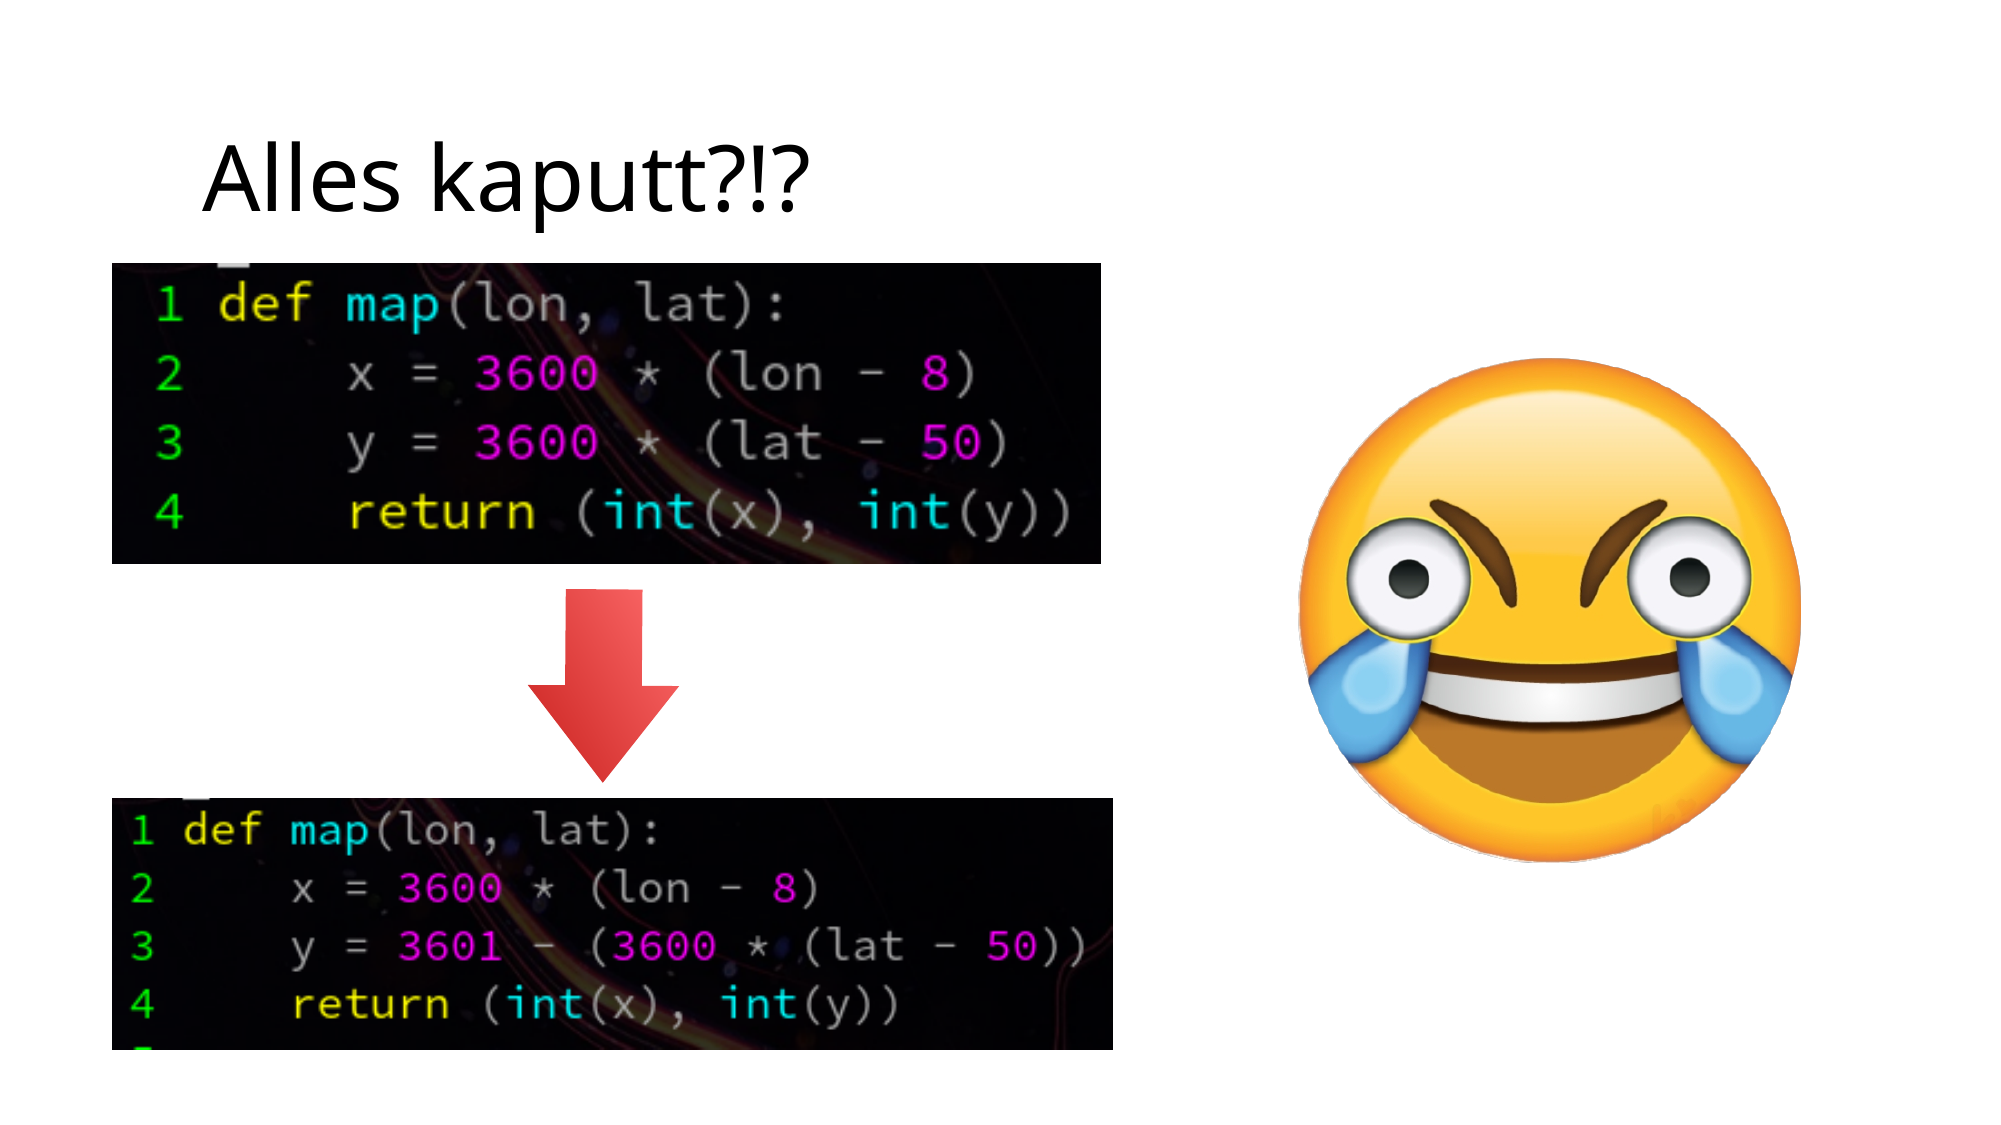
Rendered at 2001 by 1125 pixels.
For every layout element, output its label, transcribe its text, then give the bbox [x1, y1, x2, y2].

title Alles kaputt?!? [187, 99, 1813, 264]
picture [1298, 358, 1801, 863]
text_box [527, 589, 680, 783]
picture [112, 798, 1113, 1051]
picture [112, 263, 1101, 564]
